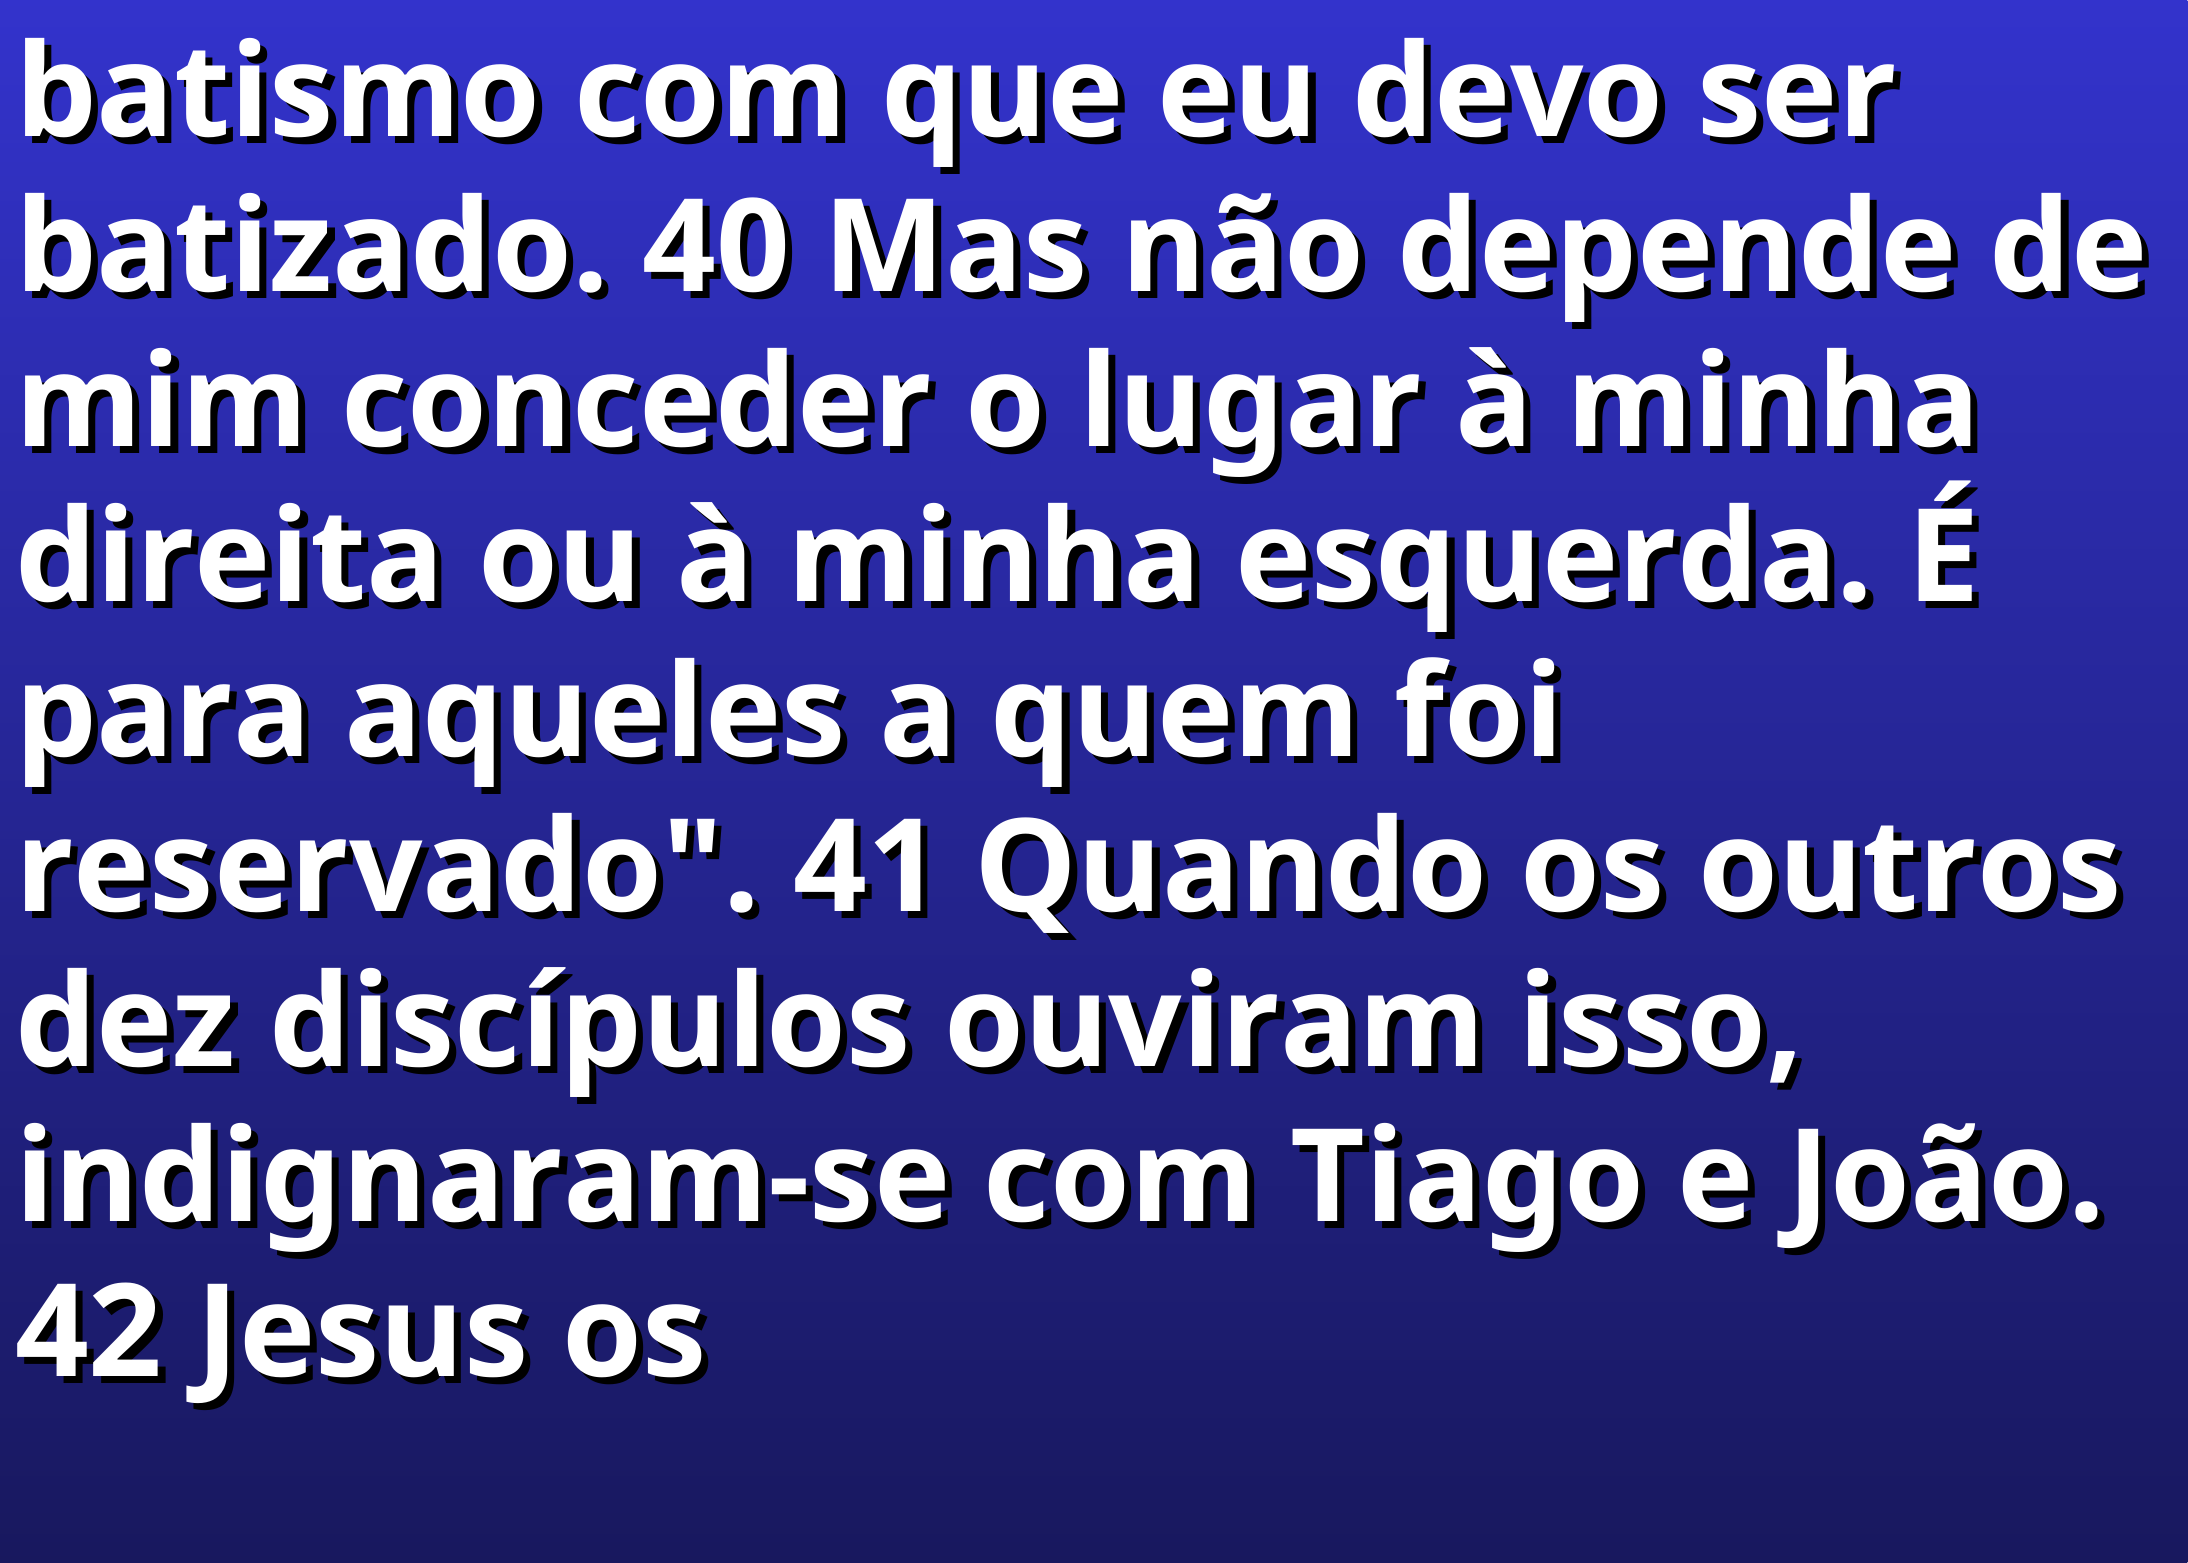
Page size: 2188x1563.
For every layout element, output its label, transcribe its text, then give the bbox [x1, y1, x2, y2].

text_box batismo com que eu devo ser batizado. 40 Mas não depende de mim conceder o lugar à minha direita ou à minha esquerda. É para aqueles a quem foi reservado". 41 Quando os outros dez discípulos ouviram isso, indignaram-se com Tiago e João. 42 Jesus os [0, 0, 2188, 1410]
